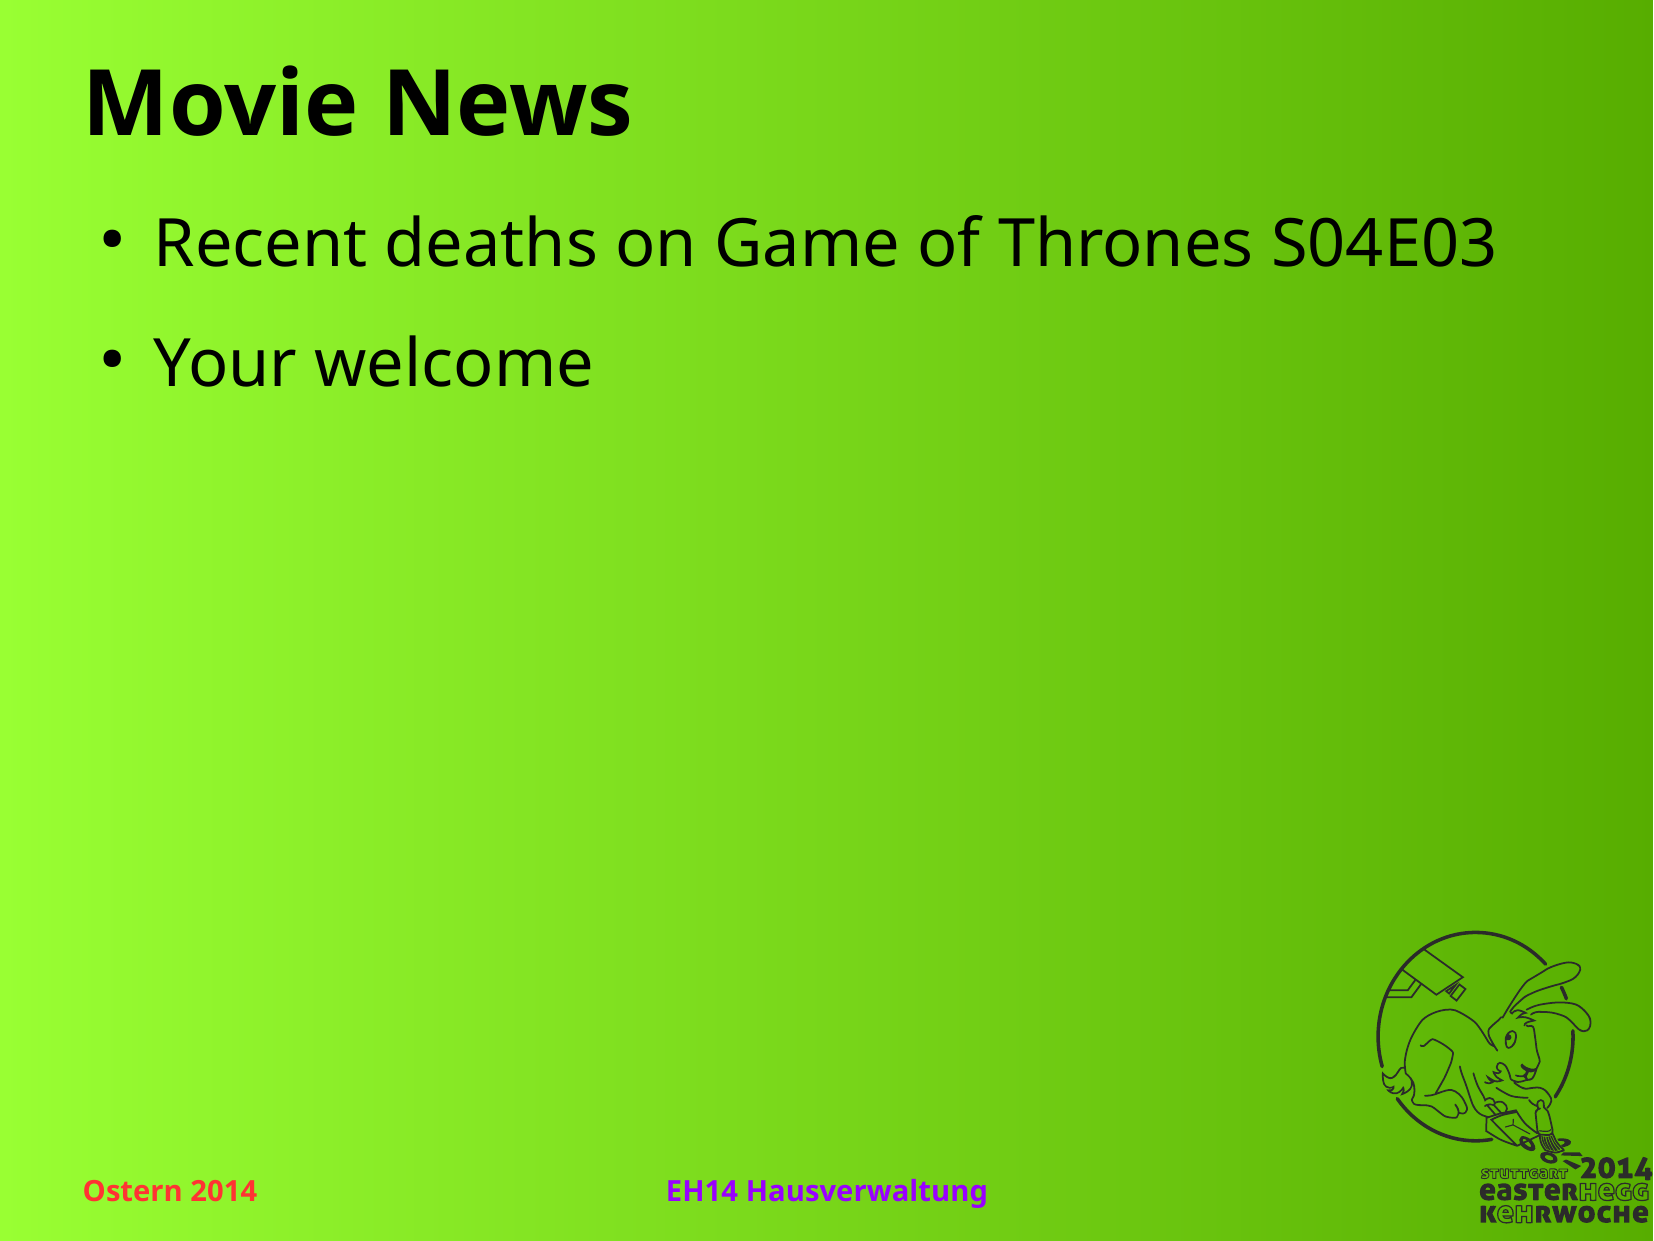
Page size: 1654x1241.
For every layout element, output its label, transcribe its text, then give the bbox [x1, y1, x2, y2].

title Movie News [82, 49, 1571, 151]
title Party Stats [77, 0, 81, 1240]
list Recent deaths on Game of Thrones S04E03 Your welcome [82, 195, 1571, 1131]
